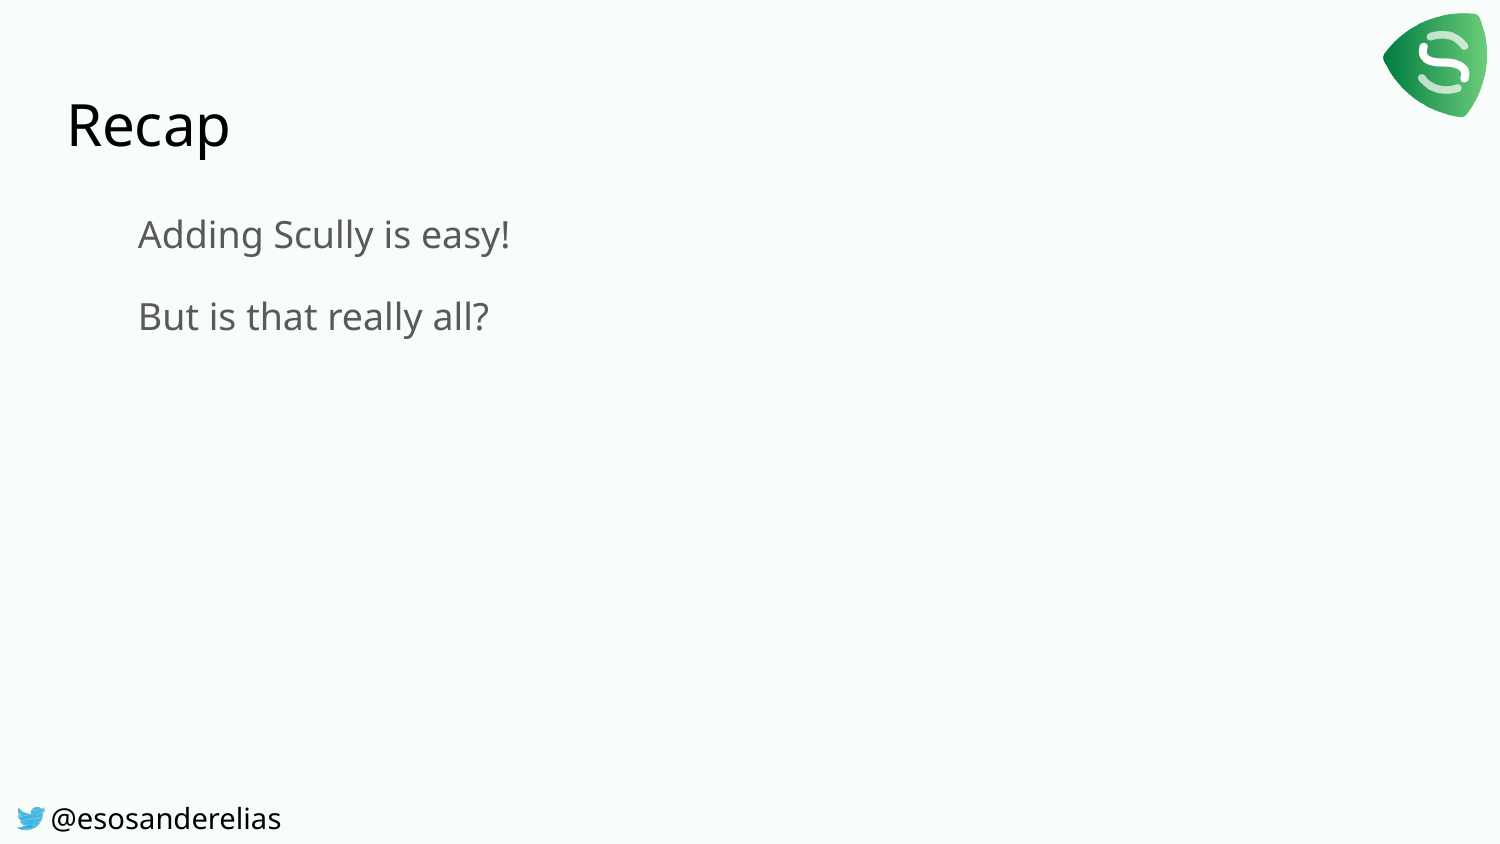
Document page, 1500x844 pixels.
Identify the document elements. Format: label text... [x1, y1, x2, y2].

title Recap [51, 72, 1449, 167]
picture [1376, 6, 1494, 124]
list Adding Scully is easy! But is that really all? [122, 189, 1449, 750]
picture [2, 790, 60, 844]
